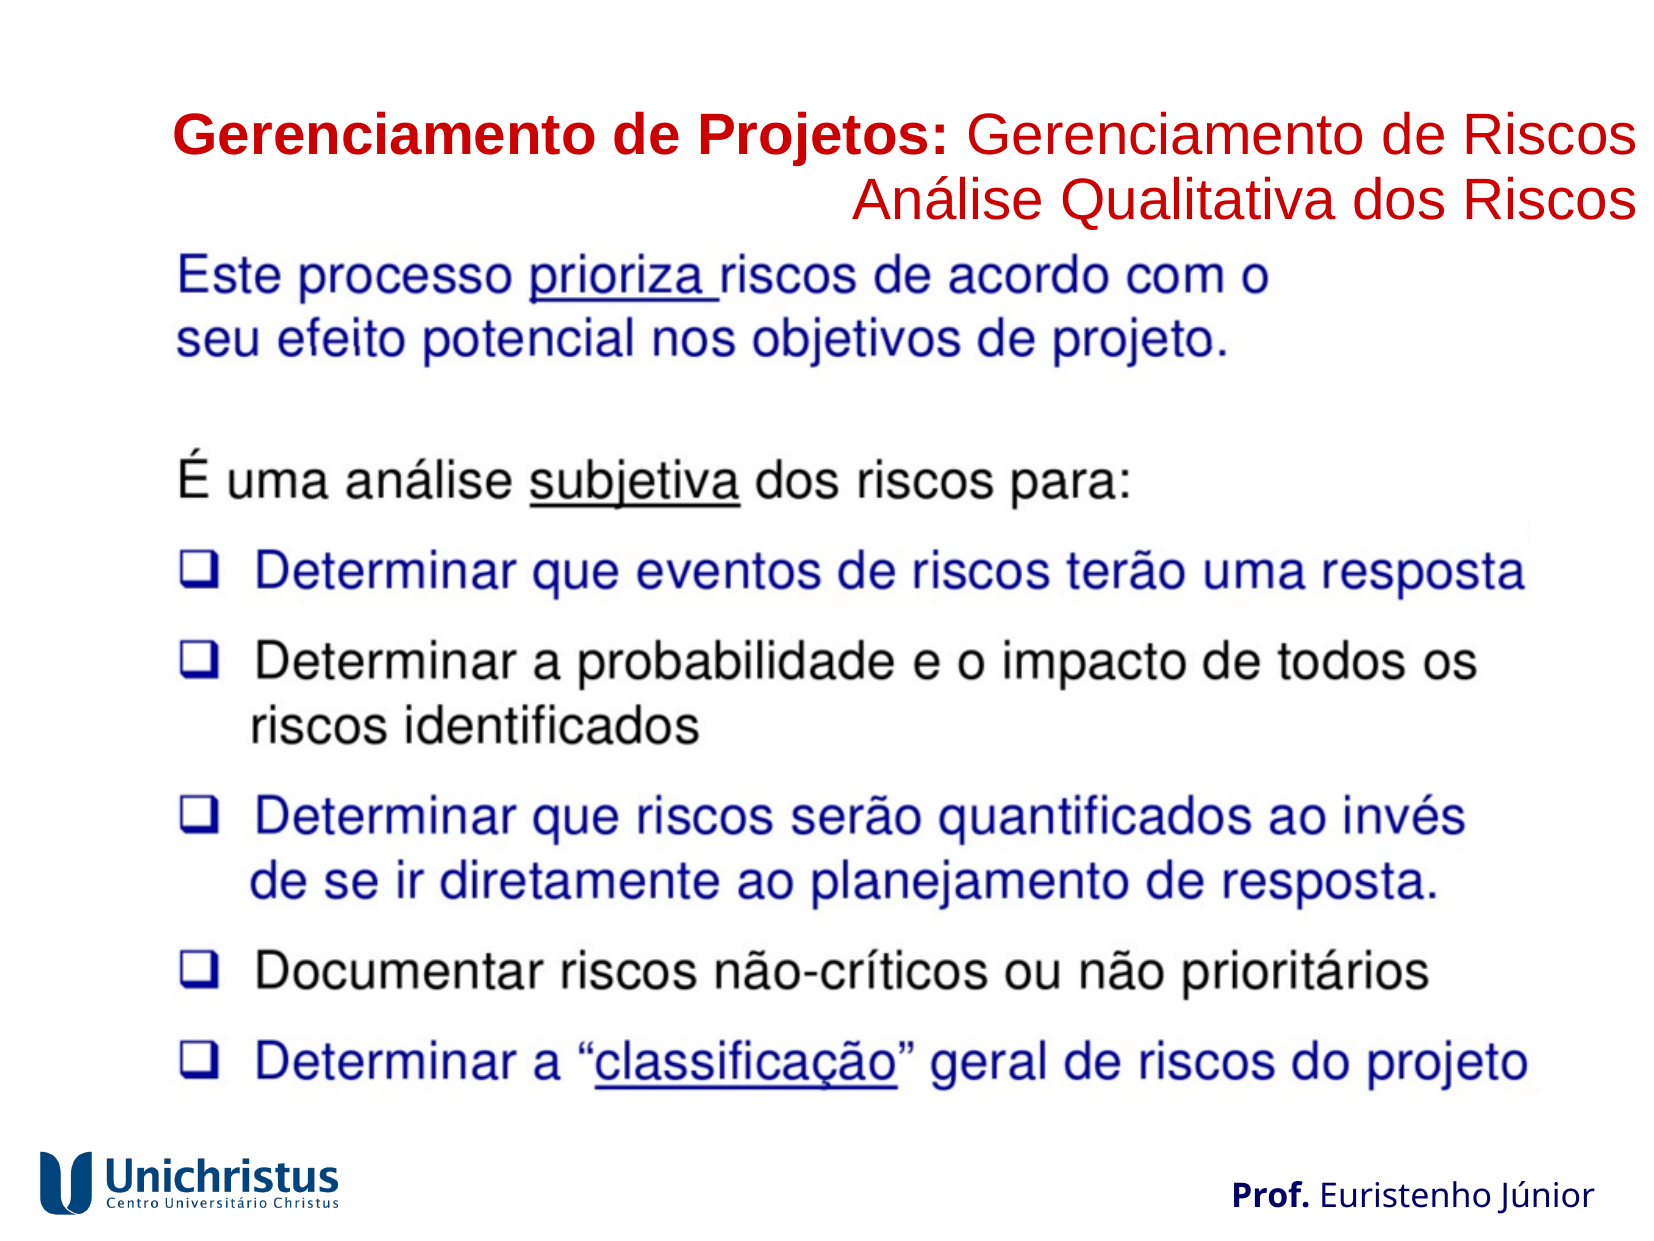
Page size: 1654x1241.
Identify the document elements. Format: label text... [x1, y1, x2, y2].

picture [35, 1148, 343, 1217]
text_box Prof. Euristenho Júnior [1216, 1163, 1654, 1224]
text_box Gerenciamento de Projetos: Gerenciamento de Riscos Análise Qualitativa dos Riscos [157, 94, 1654, 240]
picture [129, 235, 1552, 1099]
